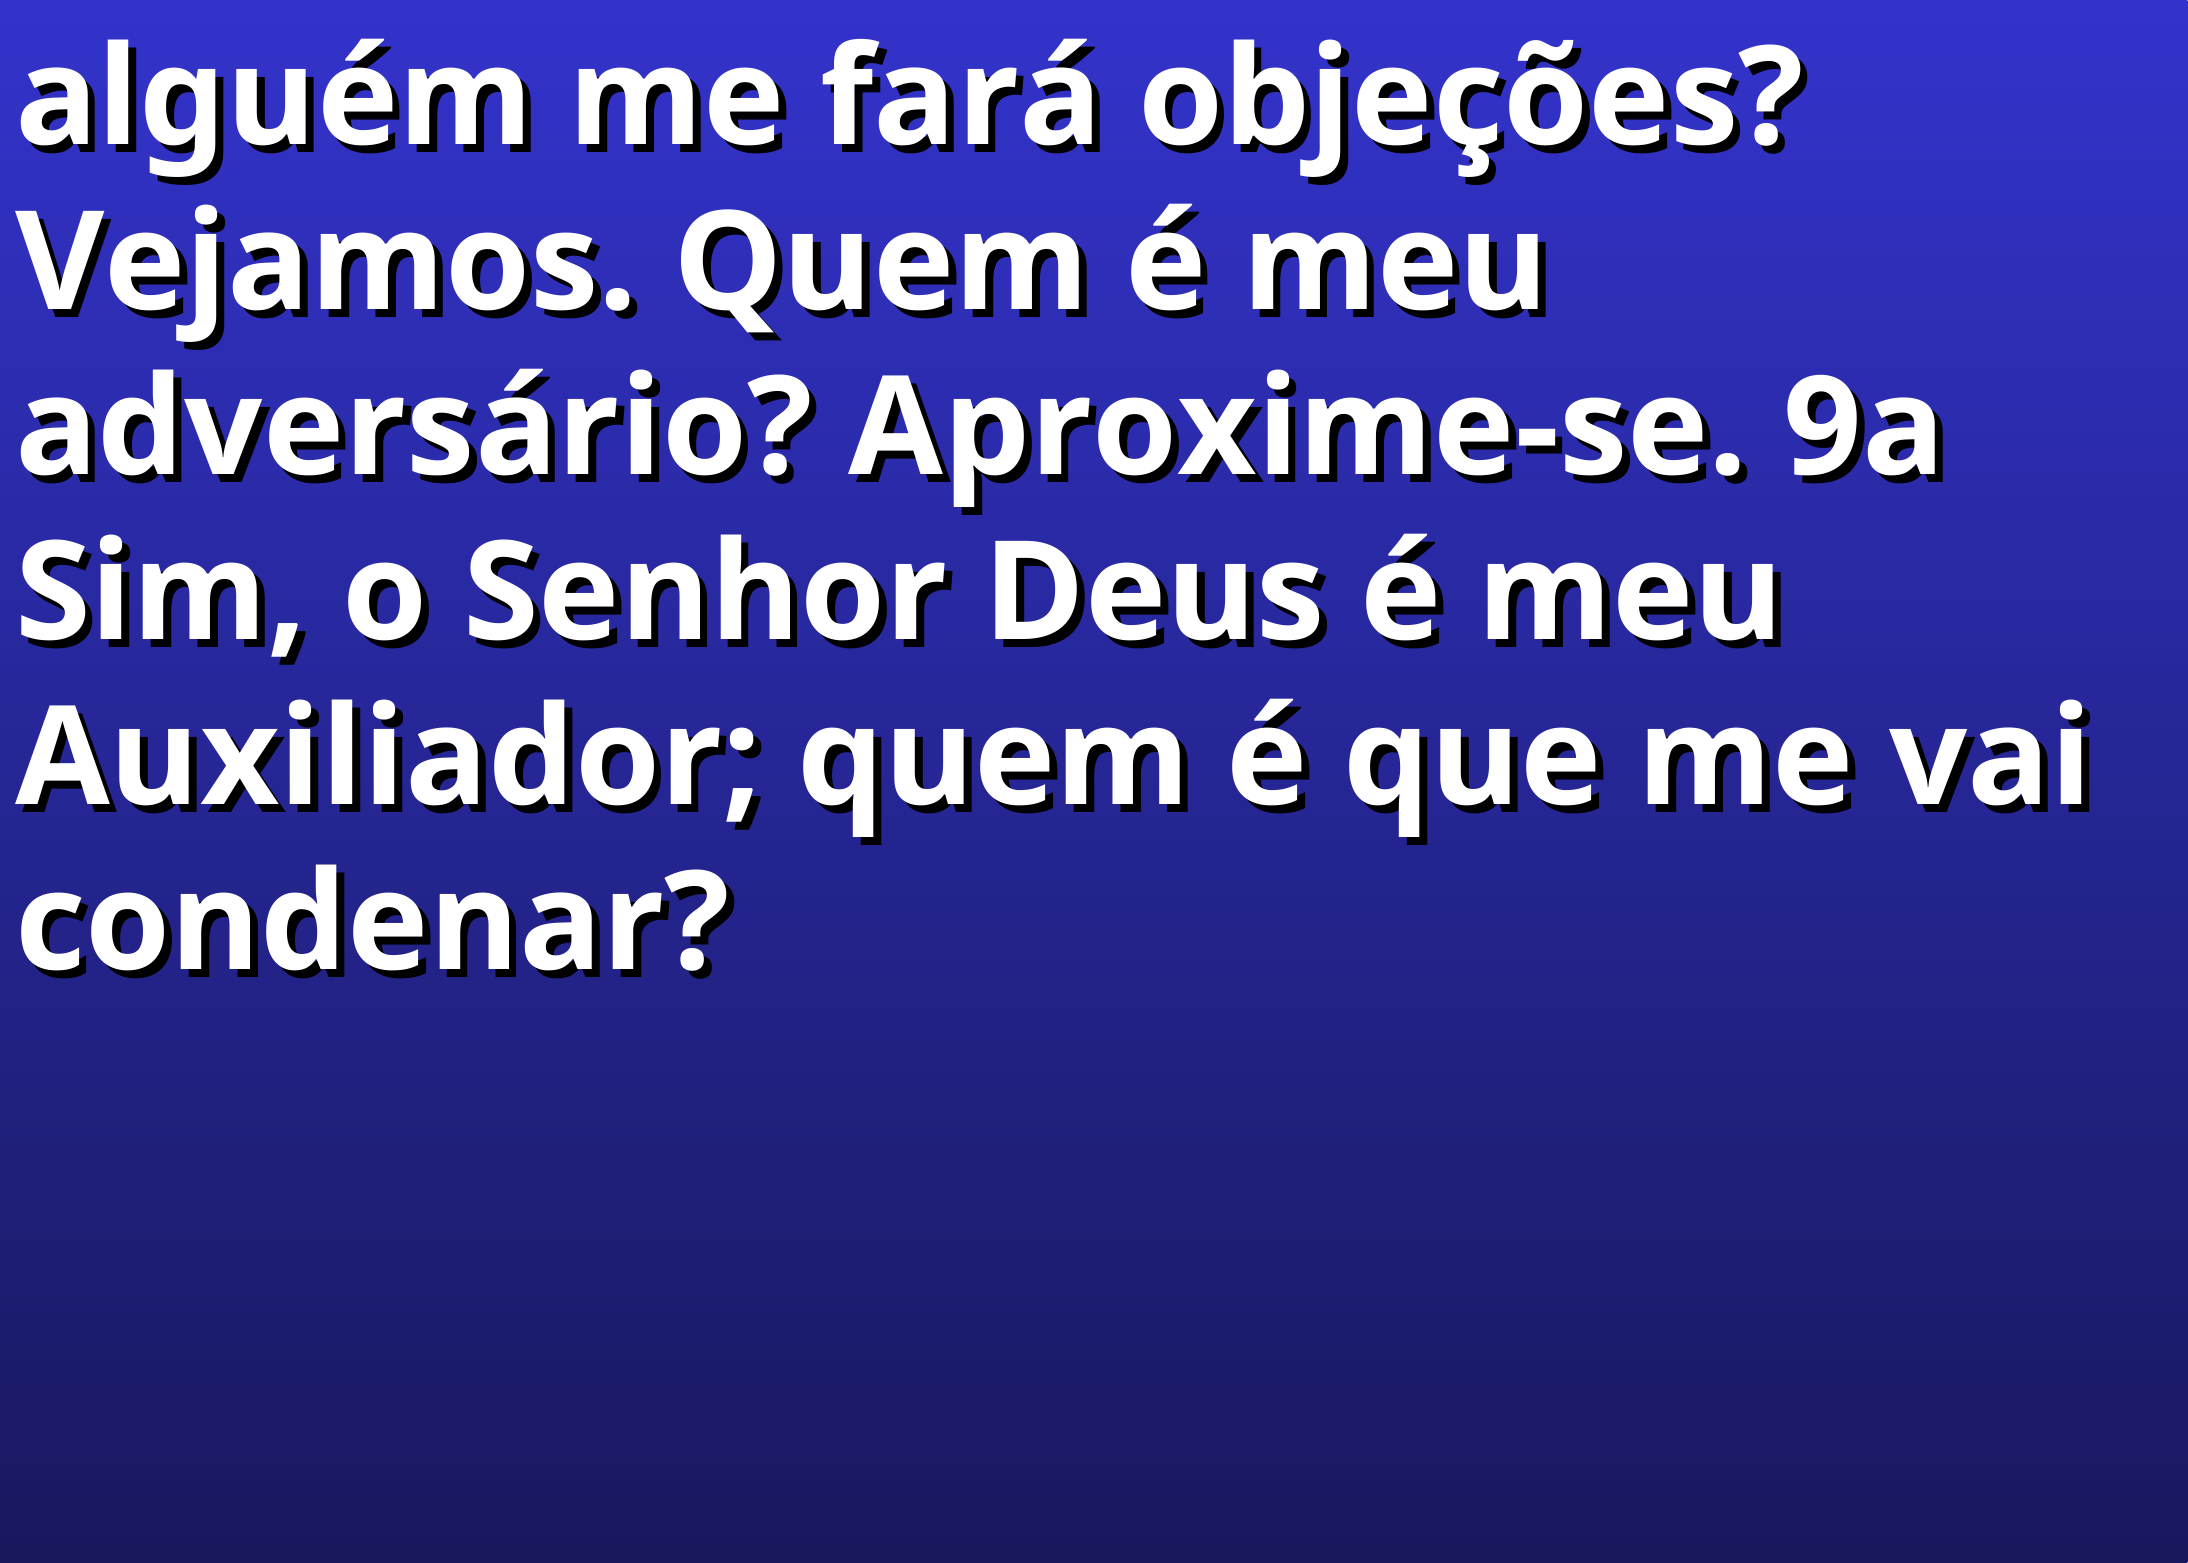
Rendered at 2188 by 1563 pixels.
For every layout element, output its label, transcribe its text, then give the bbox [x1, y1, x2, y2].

text_box alguém me fará objeções? Vejamos. Quem é meu adversário? Aproxime-se. 9a Sim, o Senhor Deus é meu Auxiliador; quem é que me vai condenar? [0, 0, 2188, 1005]
